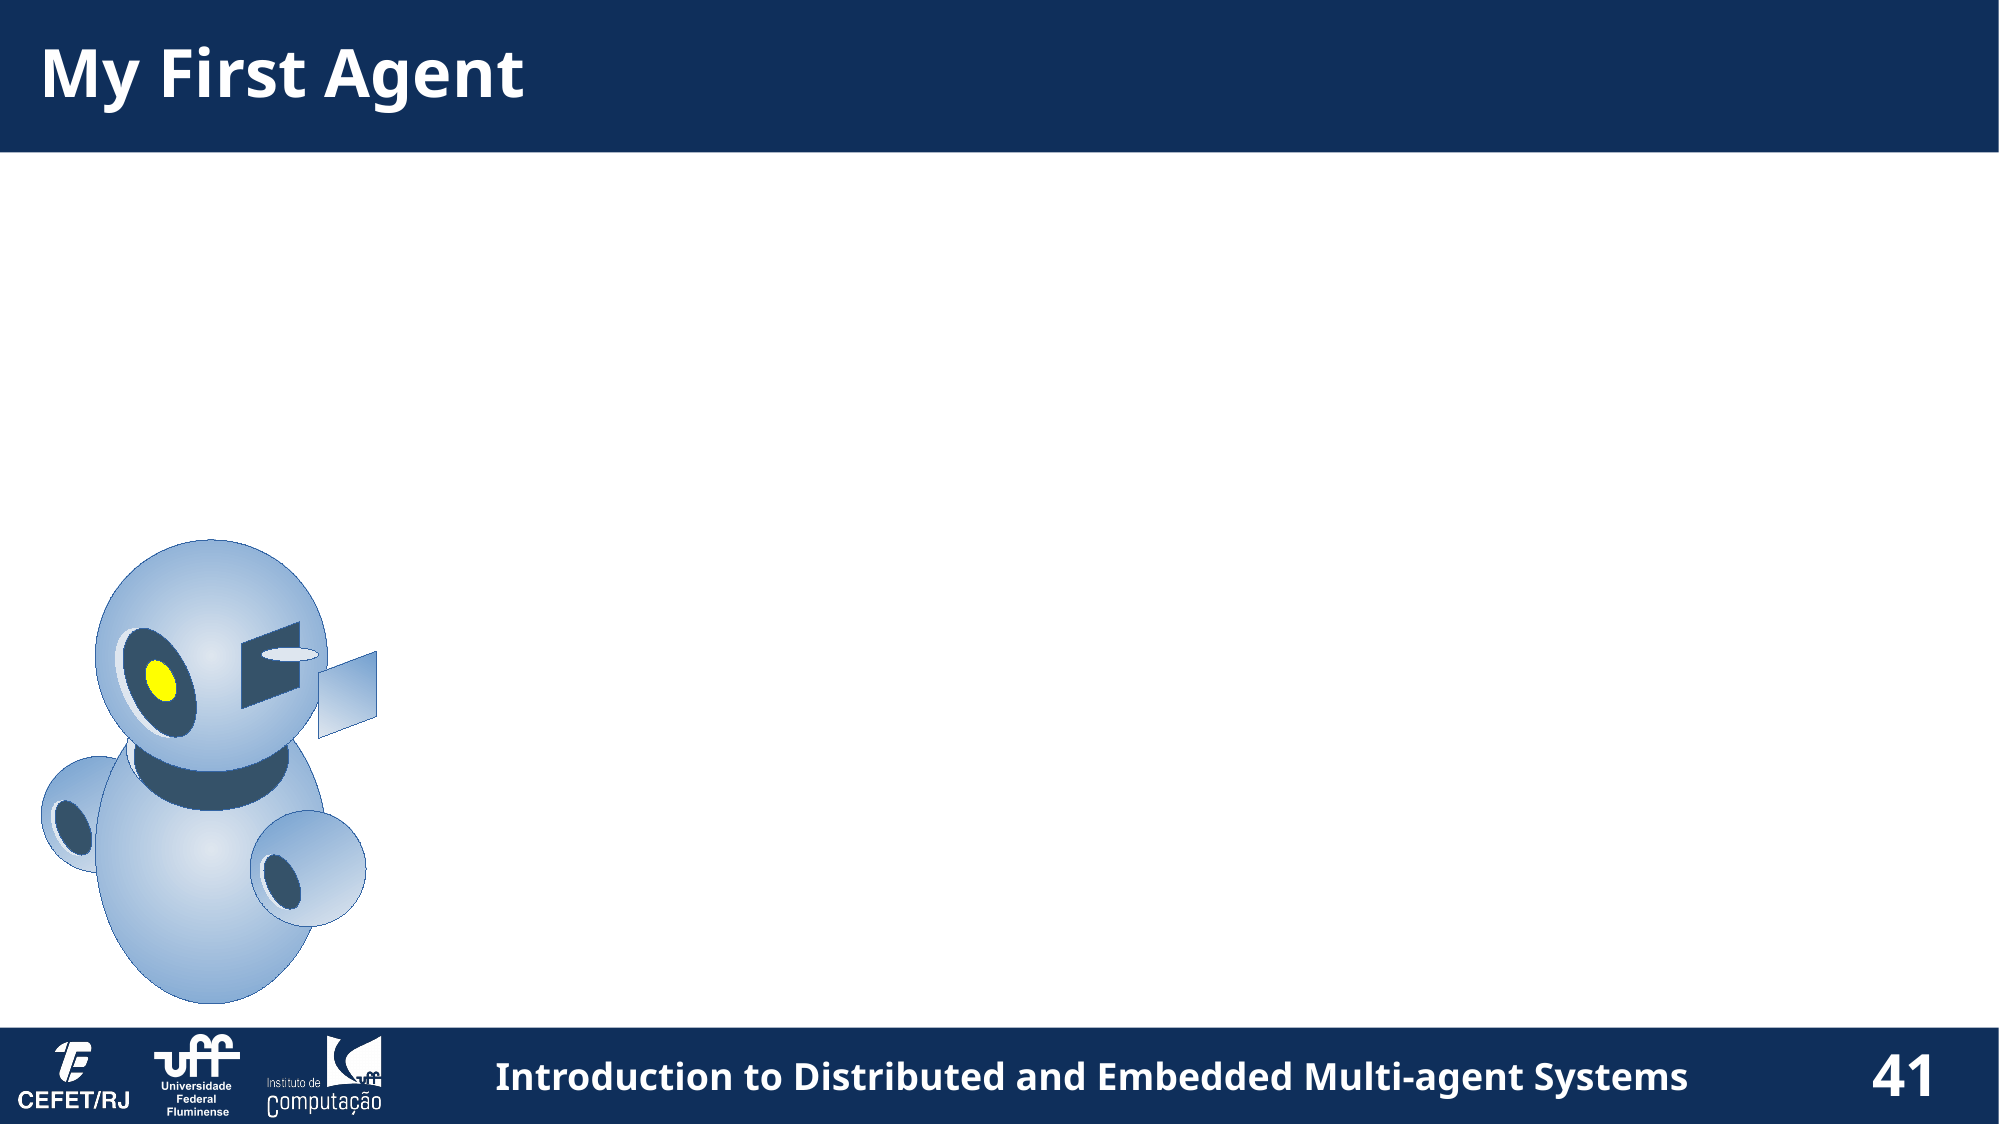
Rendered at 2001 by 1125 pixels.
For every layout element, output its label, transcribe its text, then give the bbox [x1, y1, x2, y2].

picture [265, 1033, 383, 1118]
picture [153, 1033, 241, 1121]
picture [18, 1021, 129, 1125]
text_box My First Agent [25, 23, 1999, 119]
text_box [41, 539, 377, 1004]
